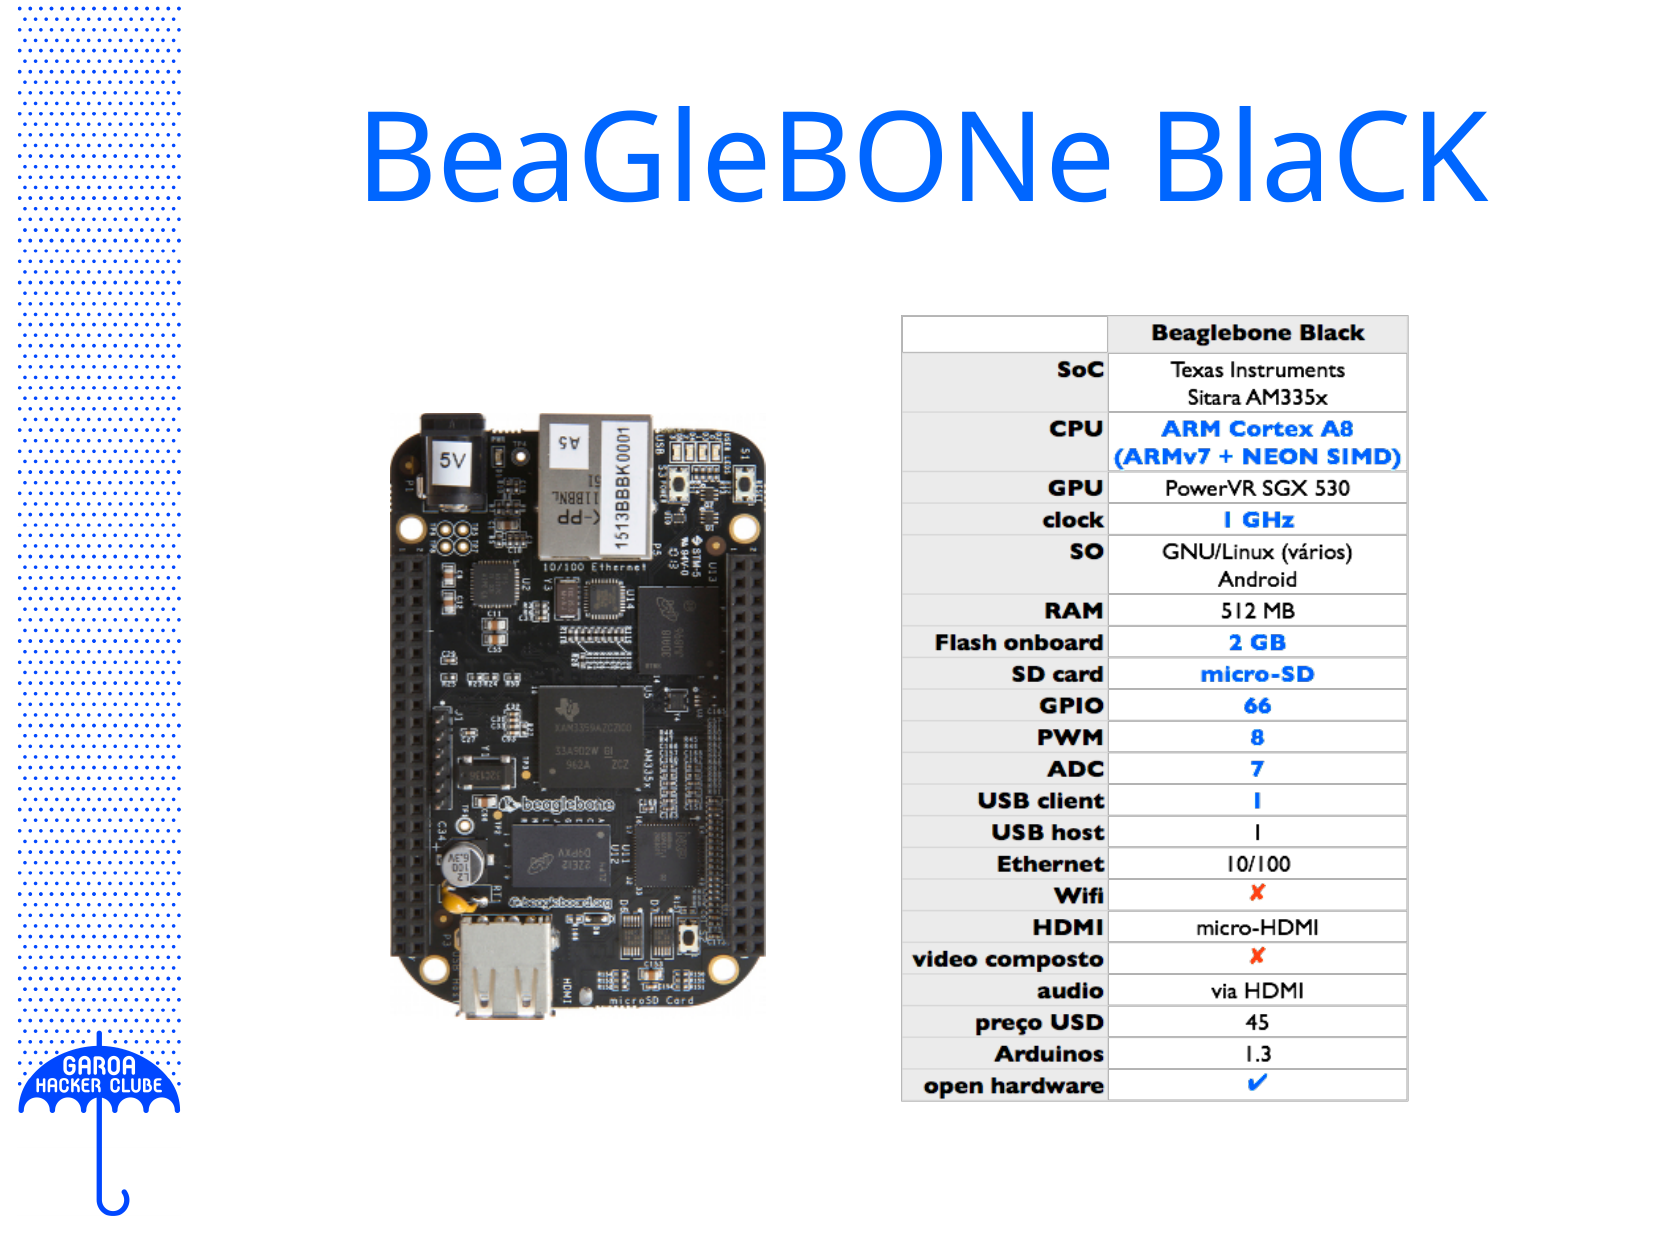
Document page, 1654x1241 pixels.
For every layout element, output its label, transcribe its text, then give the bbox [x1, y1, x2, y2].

title BeaGleBONe BlaCK [210, 49, 1636, 257]
picture [390, 413, 766, 1021]
picture [17, 0, 181, 1216]
picture [900, 314, 1411, 1104]
